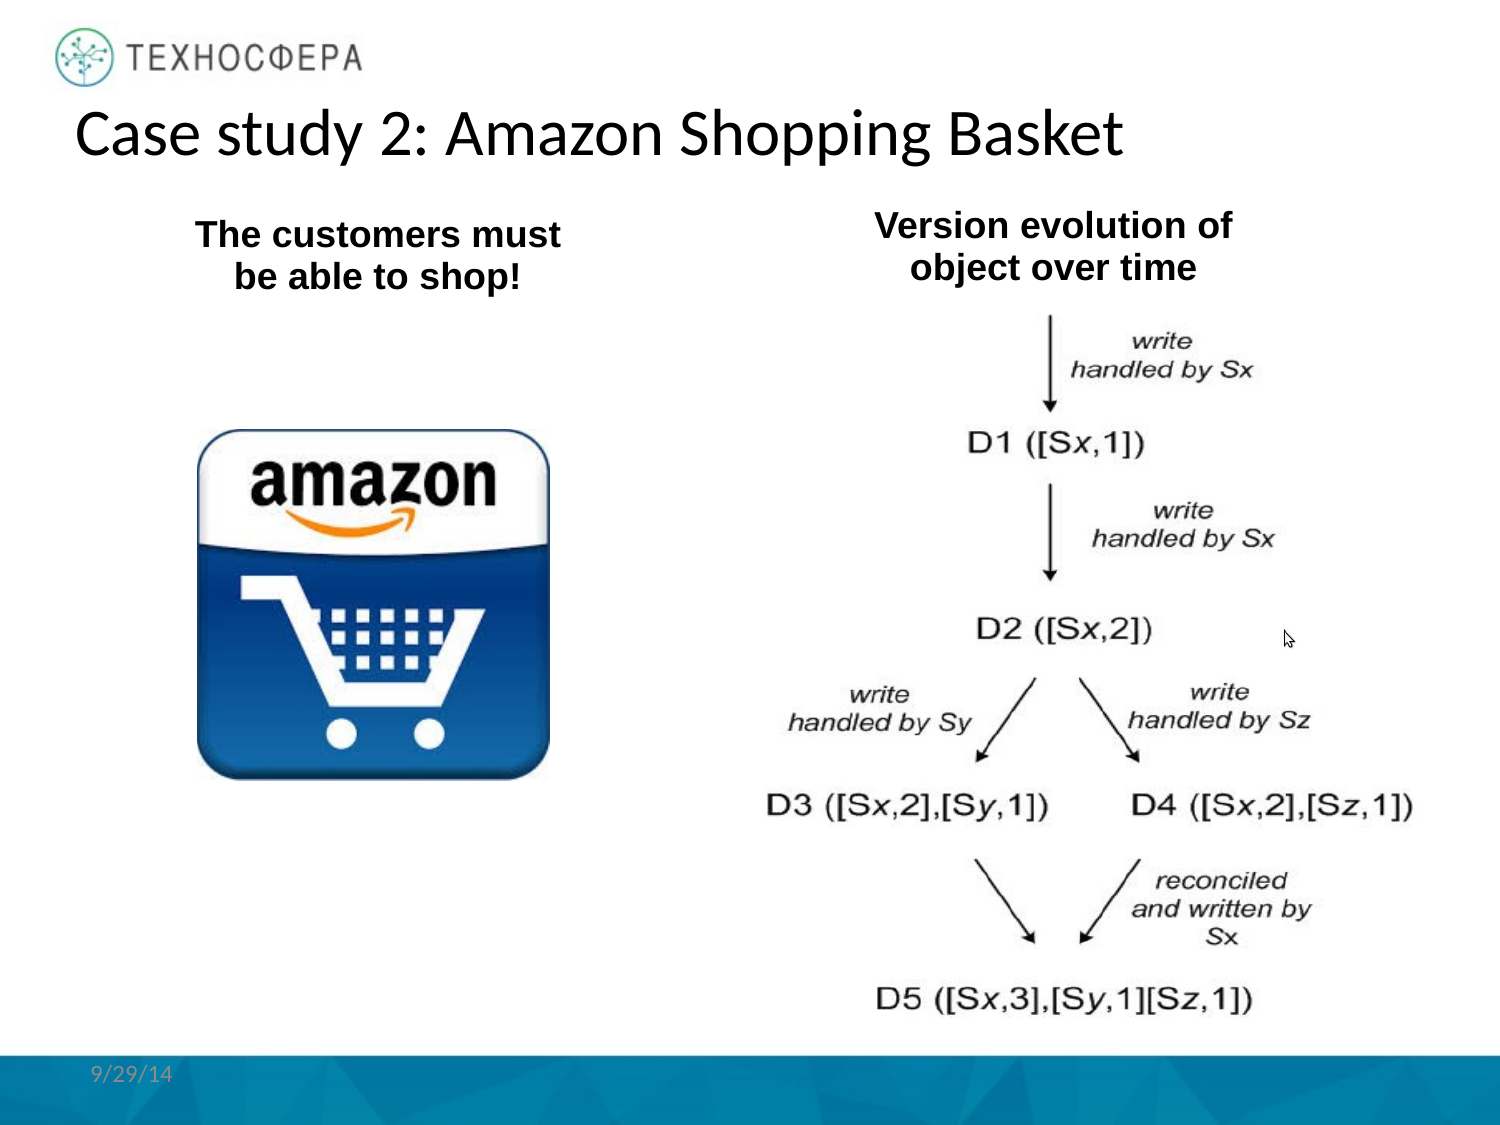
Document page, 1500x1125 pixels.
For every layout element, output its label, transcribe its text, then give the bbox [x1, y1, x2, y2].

title Case study 2: Amazon Shopping Basket [75, 45, 1425, 233]
text_box Version evolution of object over time [834, 197, 1273, 299]
picture [0, 0, 1500, 1057]
text_box The customers must be able to shop! [180, 206, 577, 306]
